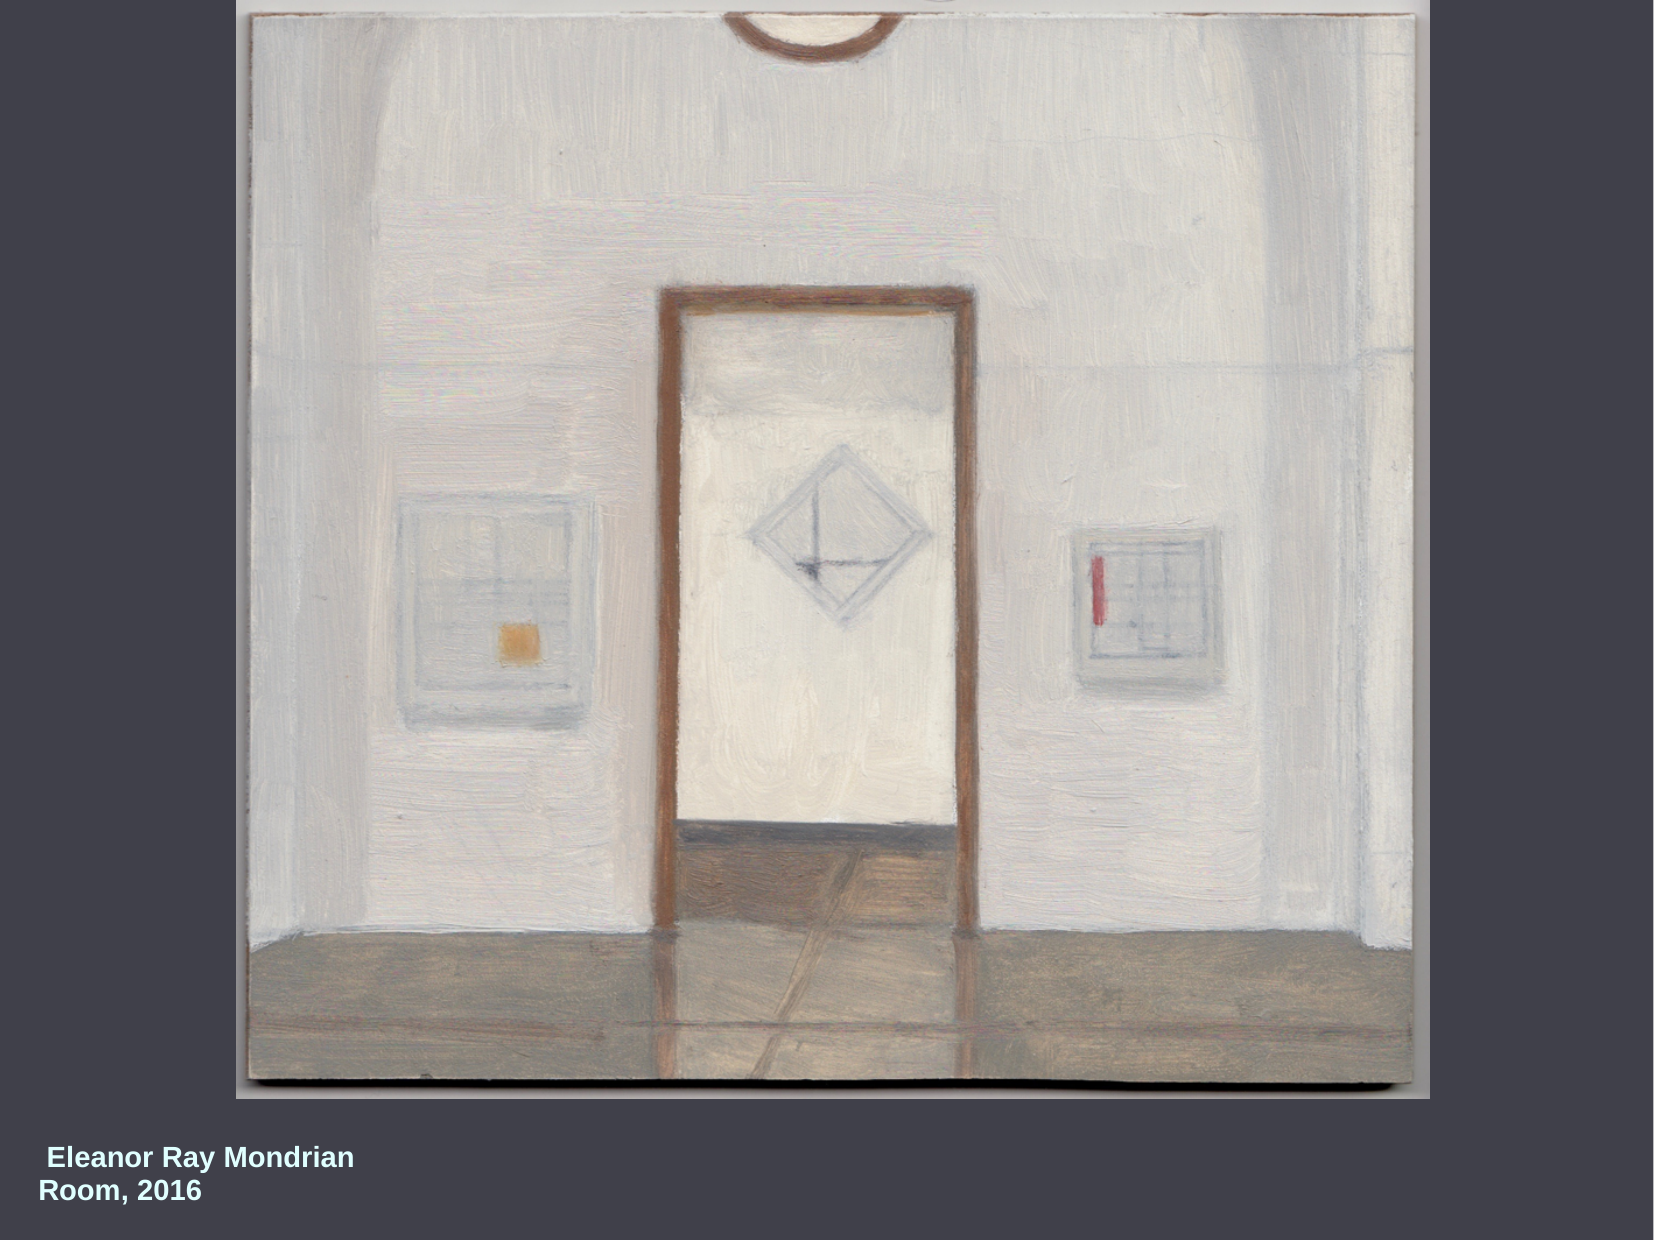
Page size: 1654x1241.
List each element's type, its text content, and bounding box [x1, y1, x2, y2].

text_box Eleanor Ray Mondrian Room, 2016 [23, 1133, 424, 1215]
picture [236, 0, 1430, 1099]
